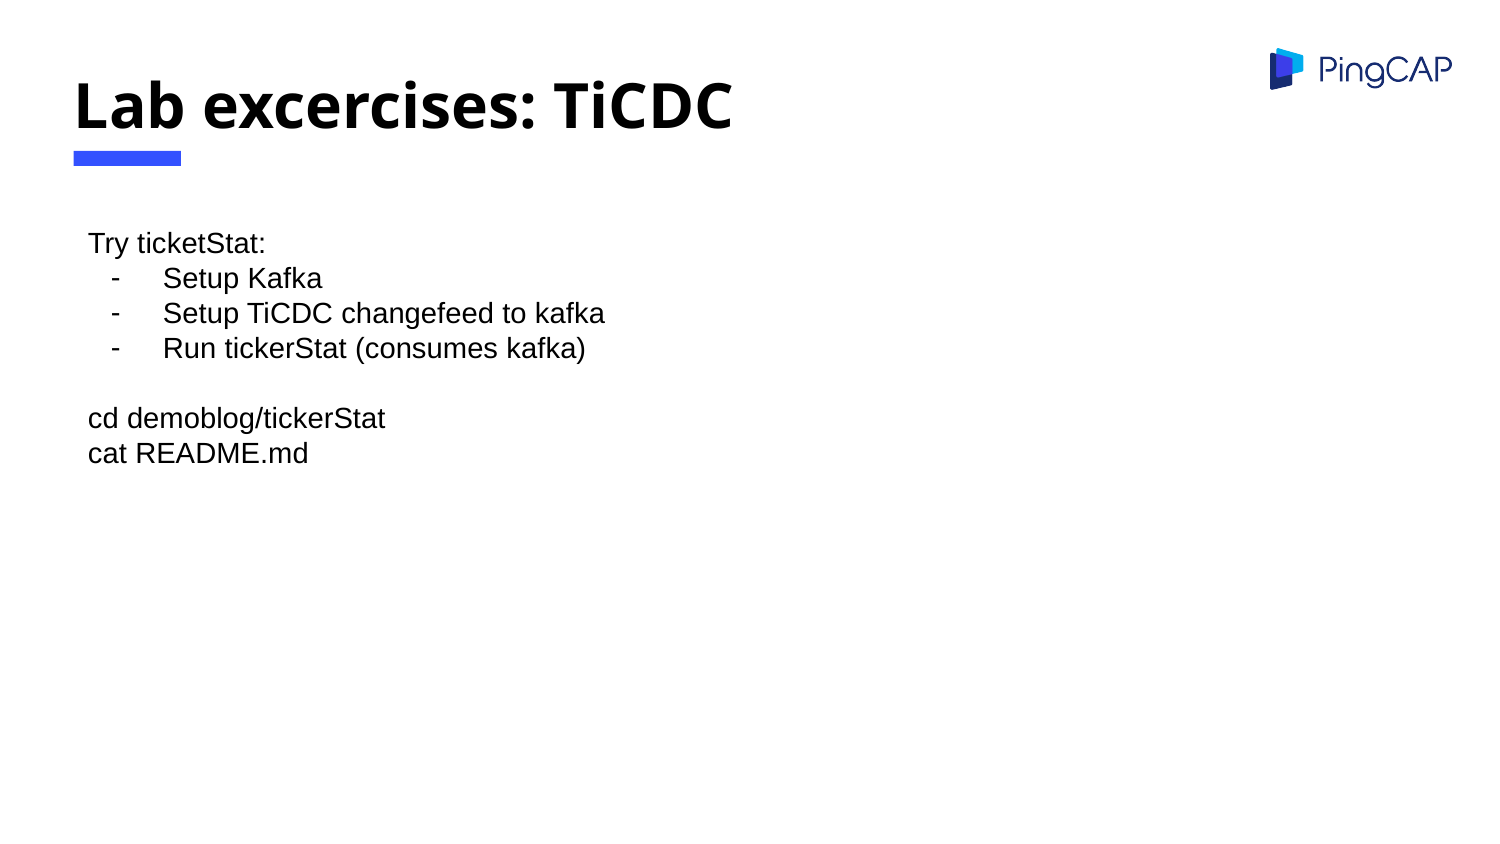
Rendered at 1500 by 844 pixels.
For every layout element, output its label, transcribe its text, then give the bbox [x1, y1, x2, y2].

text_box Lab excercises: TiCDC [58, 50, 925, 151]
picture [1270, 48, 1452, 90]
text_box Try ticketStat: Setup Kafka Setup TiCDC changefeed to kafka Run tickerStat (consumes kafka) cd demoblog/tickerStat cat README.md [72, 209, 1375, 781]
text_box [73, 150, 181, 166]
